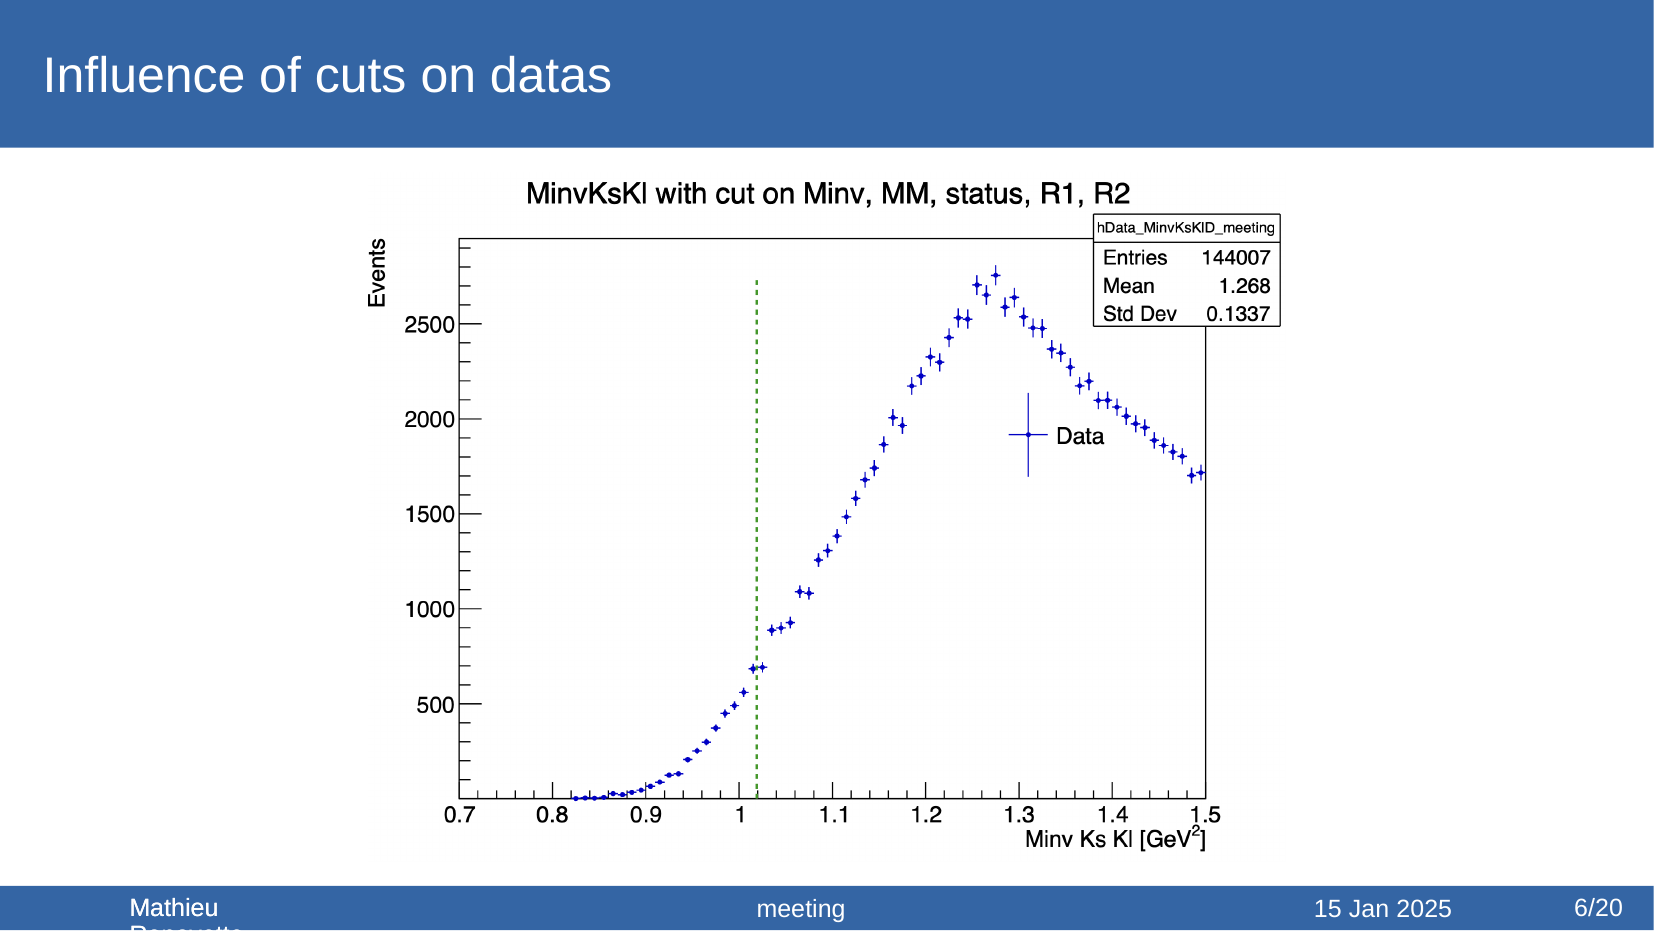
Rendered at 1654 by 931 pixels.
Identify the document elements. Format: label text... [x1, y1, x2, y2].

text_box Mathieu Ronayette [114, 885, 355, 929]
text_box Influence of cuts on datas [27, 40, 886, 114]
text_box [0, 885, 131, 931]
text_box [0, 0, 1654, 148]
text_box 15 Jan 2025 [1299, 887, 1536, 931]
picture [368, 172, 1286, 862]
text_box meeting [734, 887, 953, 931]
text_box [226, 885, 1654, 931]
text_box 6/20 [1559, 885, 1654, 930]
